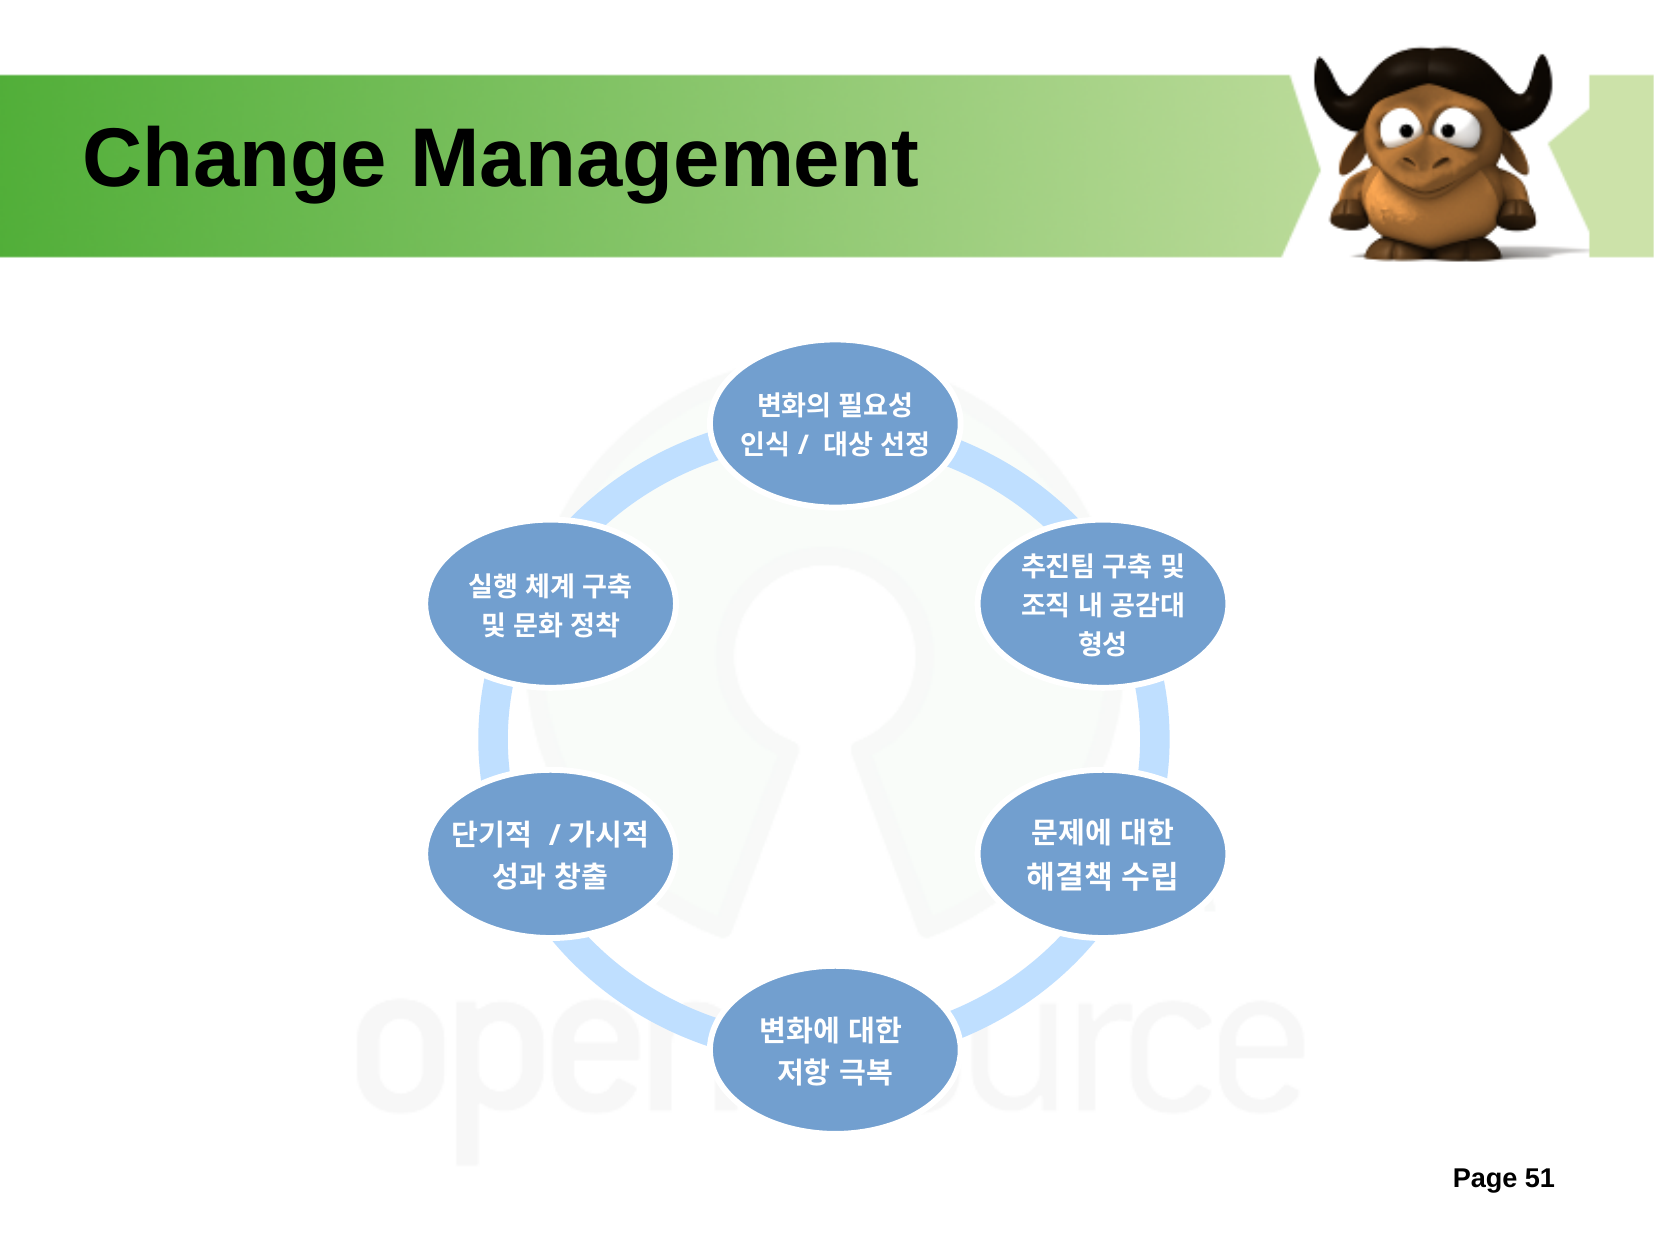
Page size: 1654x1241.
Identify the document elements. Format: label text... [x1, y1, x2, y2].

picture [0, 0, 1654, 1241]
text_box 추진팀 구축 및 조직 내 공감대 형성 [977, 519, 1229, 688]
text_box 변화에 대한 저항 극복 [709, 965, 961, 1134]
text_box 문제에 대한 해결책 수립 [977, 769, 1229, 939]
text_box 변화의 필요성 인식/ 대상 선정 [709, 339, 961, 508]
title Change Management [82, 49, 1571, 257]
text_box 실행 체계 구축 및 문화 정착 [425, 519, 677, 688]
text_box 단기적 /가시적 성과 창출 [425, 769, 677, 939]
